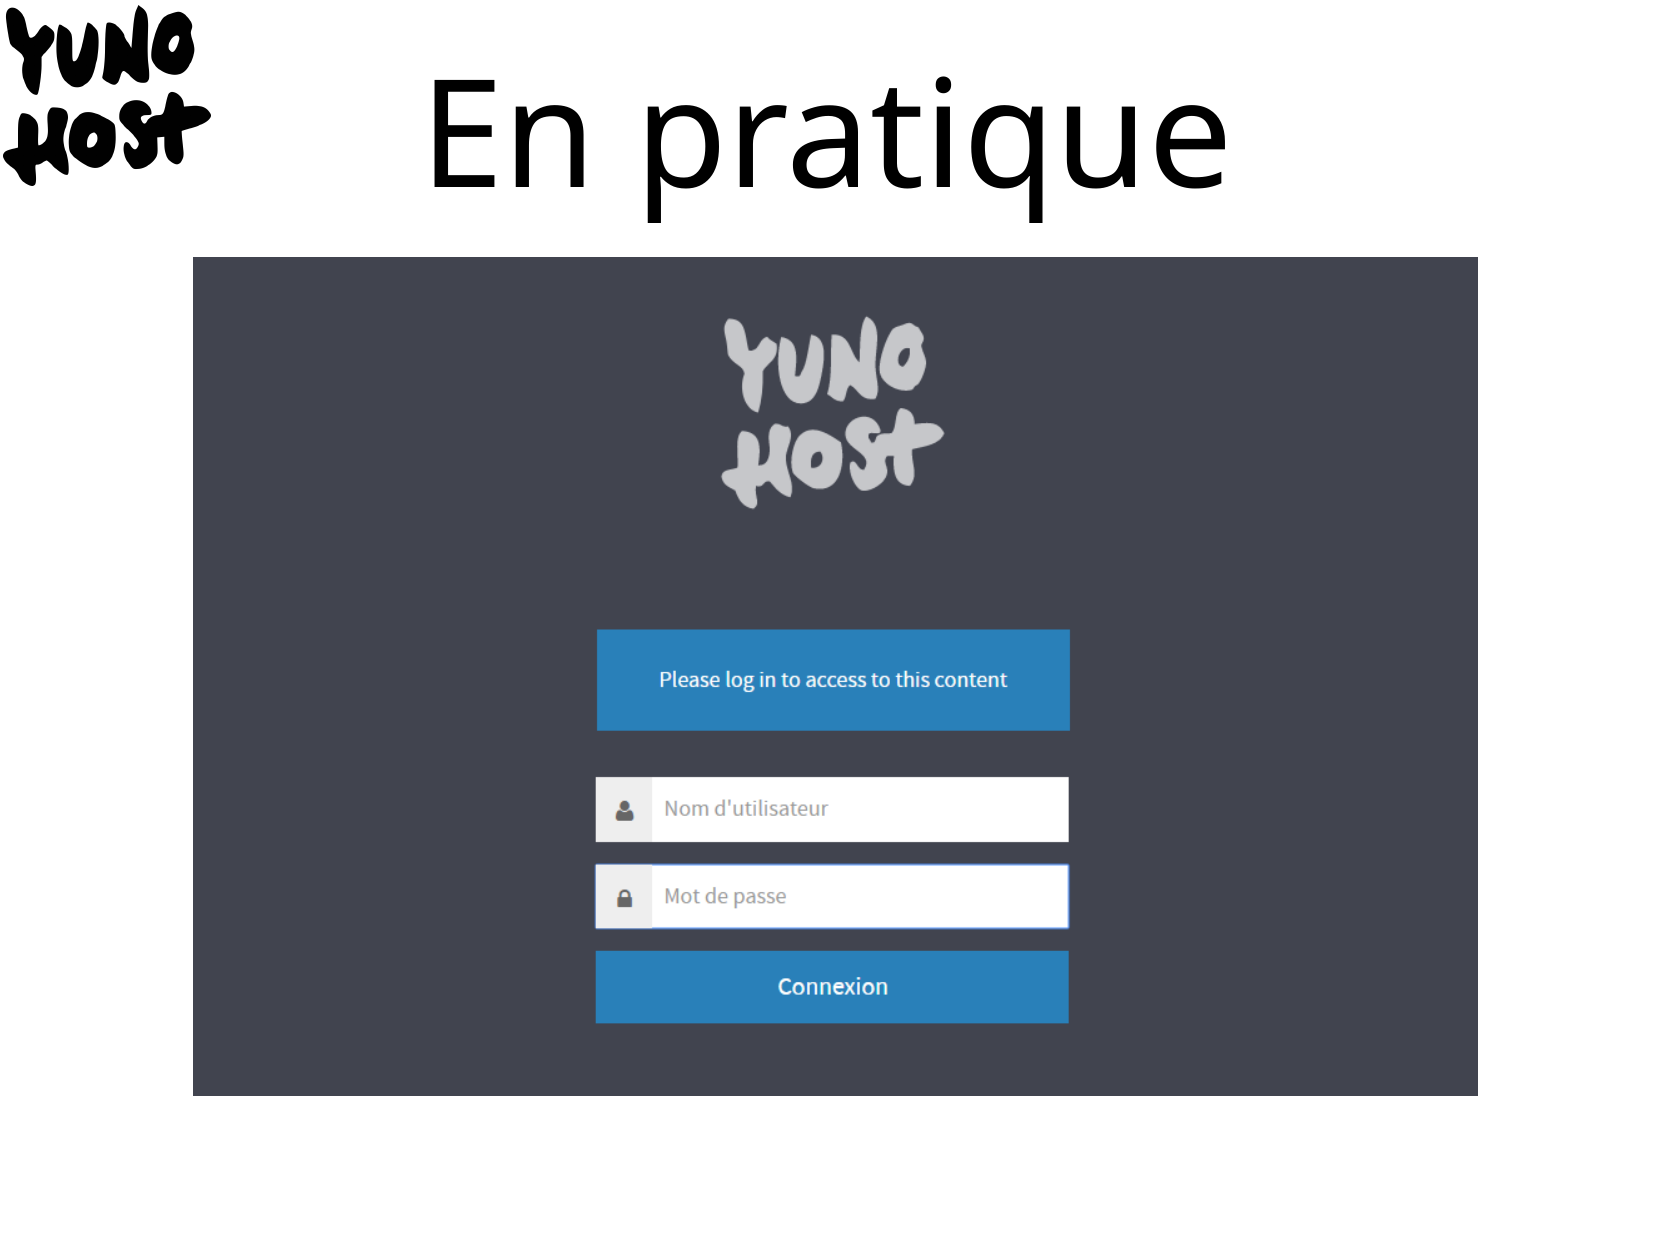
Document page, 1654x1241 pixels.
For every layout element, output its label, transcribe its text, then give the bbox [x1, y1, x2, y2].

picture [193, 257, 1478, 1096]
title En pratique [82, 25, 1571, 233]
picture [3, 5, 211, 186]
